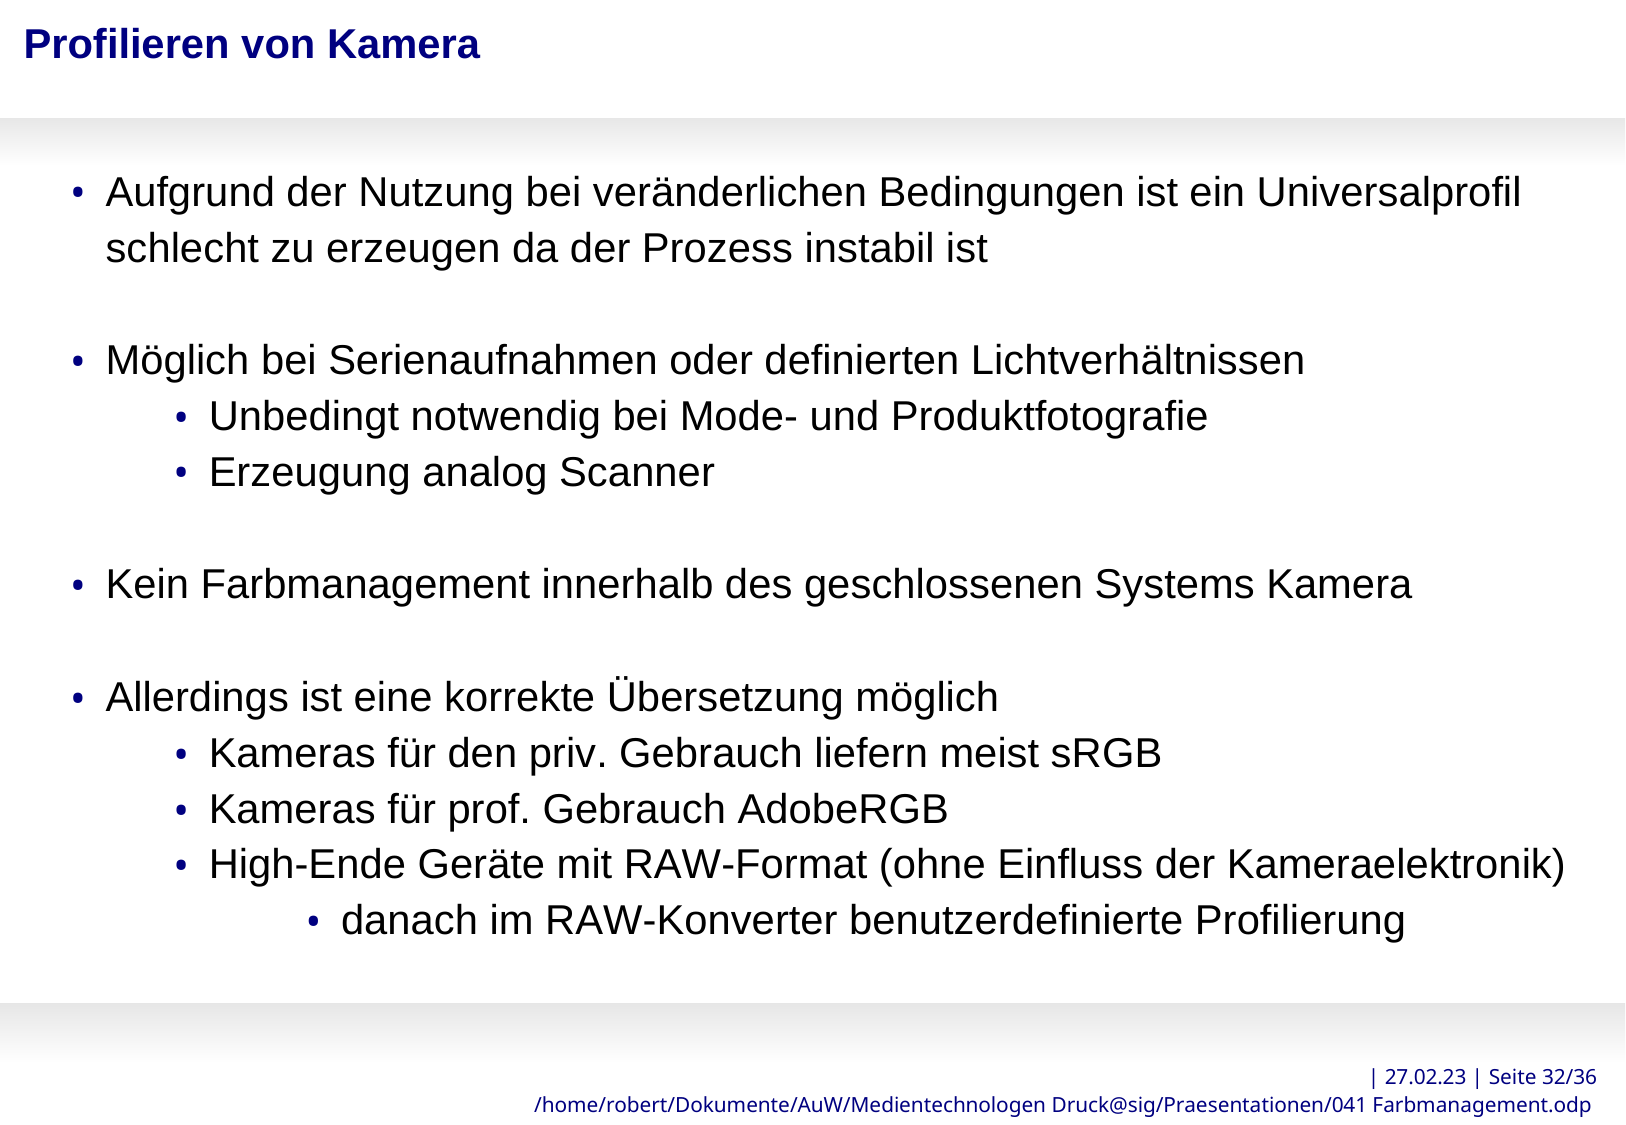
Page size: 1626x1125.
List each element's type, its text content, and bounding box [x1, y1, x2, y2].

list Aufgrund der Nutzung bei veränderlichen Bedingungen ist ein Universalprofil schlecht zu erzeugen da der Prozess instabil ist Möglich bei Serienaufnahmen oder definierten Lichtverhältnissen Unbedingt notwendig bei Mode- und Produktfotografie Erzeugung analog Scanner Kein Farbmanagement innerhalb des geschlossenen Systems Kamera Allerdings ist eine korrekte Übersetzung möglich Kameras für den priv. Gebrauch liefern meist sRGB Kameras für prof. Gebrauch AdobeRGB High-Ende Geräte mit RAW-Format (ohne Einfluss der Kameraelektronik) danach im RAW-Konverter benutzerdefinierte Profilierung [23, 159, 1588, 996]
title Profilieren von Kamera [23, 11, 1600, 130]
